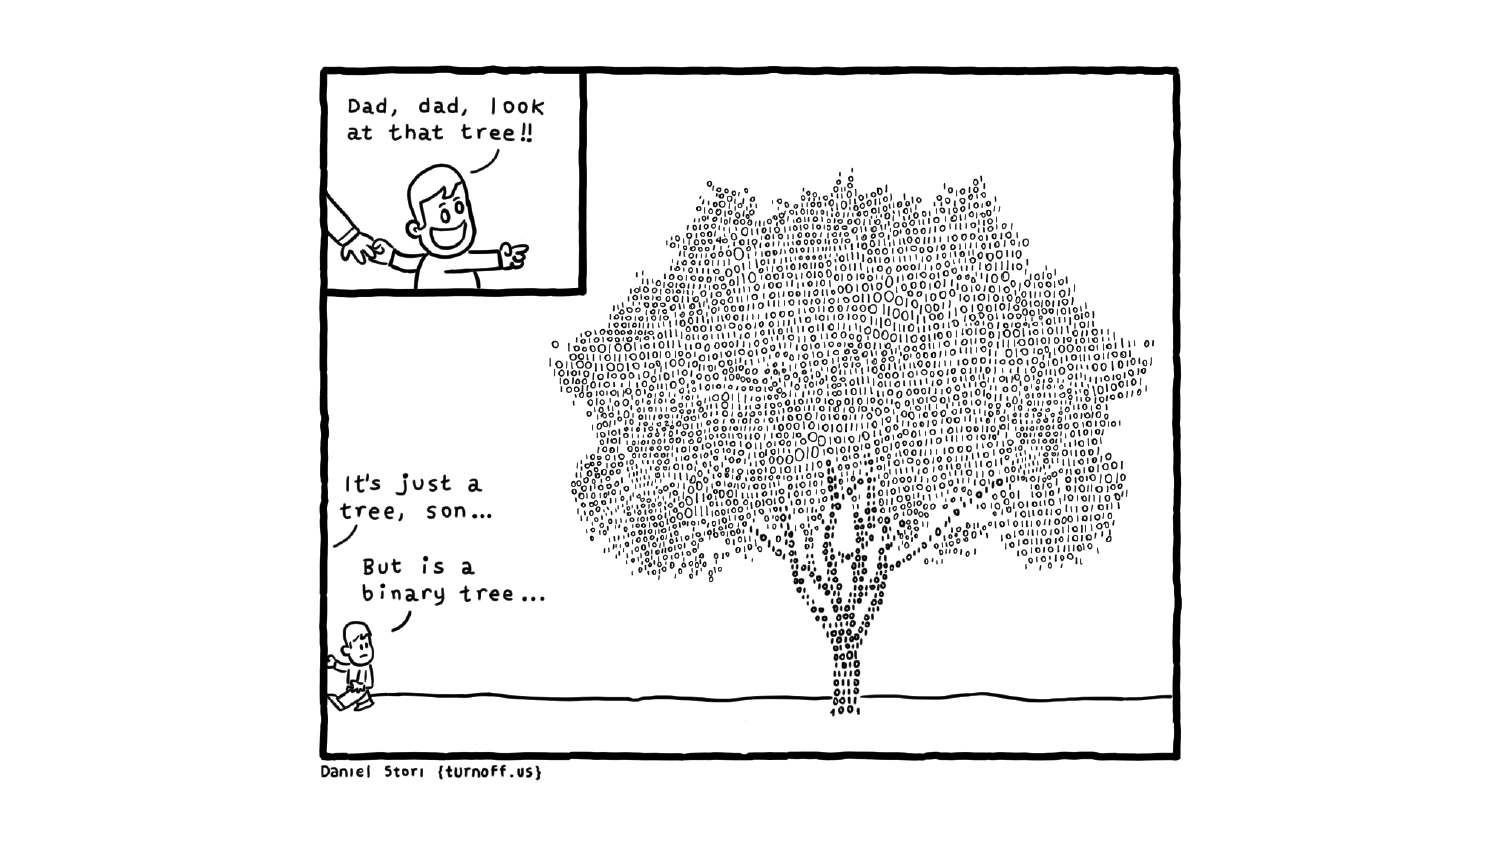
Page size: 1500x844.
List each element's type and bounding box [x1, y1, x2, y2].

picture [305, 58, 1195, 786]
